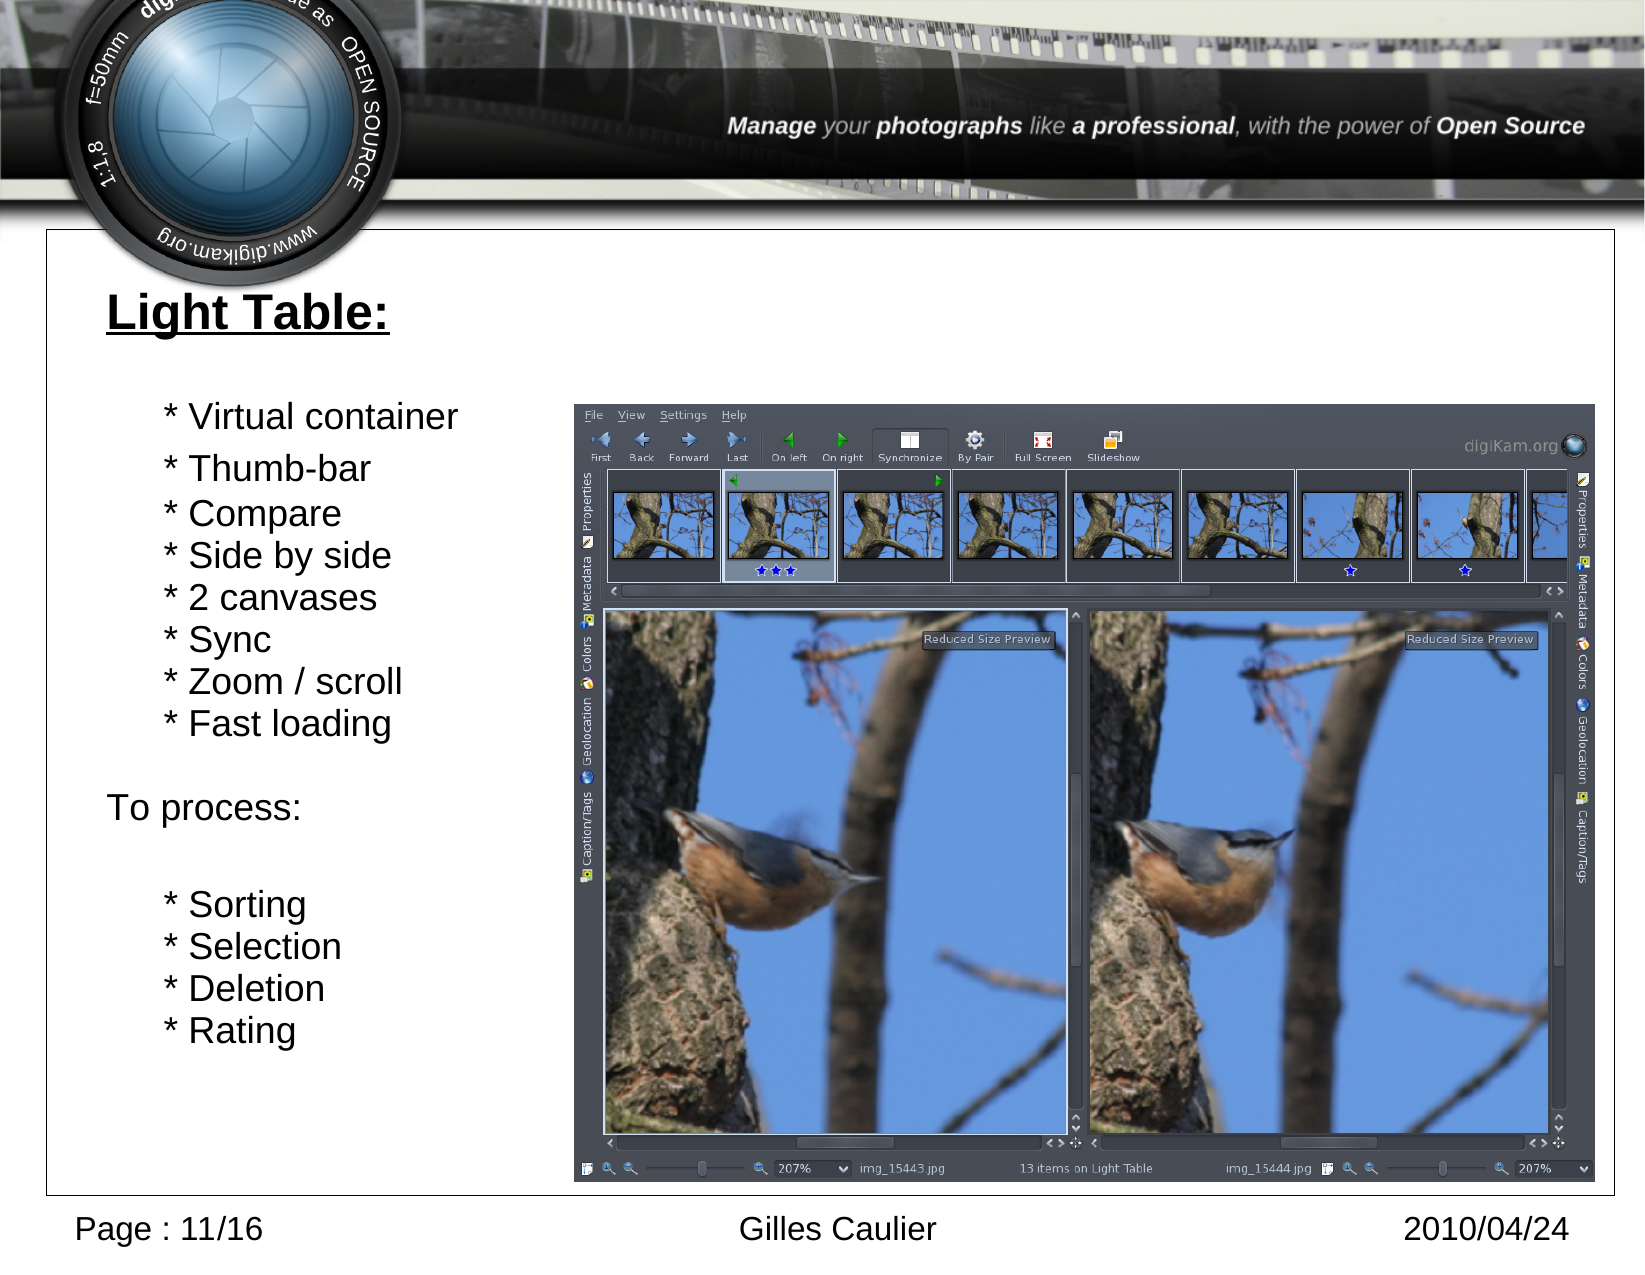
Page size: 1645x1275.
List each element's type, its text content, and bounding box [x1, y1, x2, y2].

picture [574, 404, 1595, 1182]
text_box Page : <numéro>/16 Gilles Caulier 2010/04/24 [21, 1207, 1623, 1251]
picture [0, 0, 1645, 296]
title Light Table: * Virtual container * Thumb-bar * Compare * Side by side * 2 canvases * Sync * Zoom / scroll * Fast loading To process: * Sorting * Selection * Deletion * Rating [46, 243, 1615, 1196]
